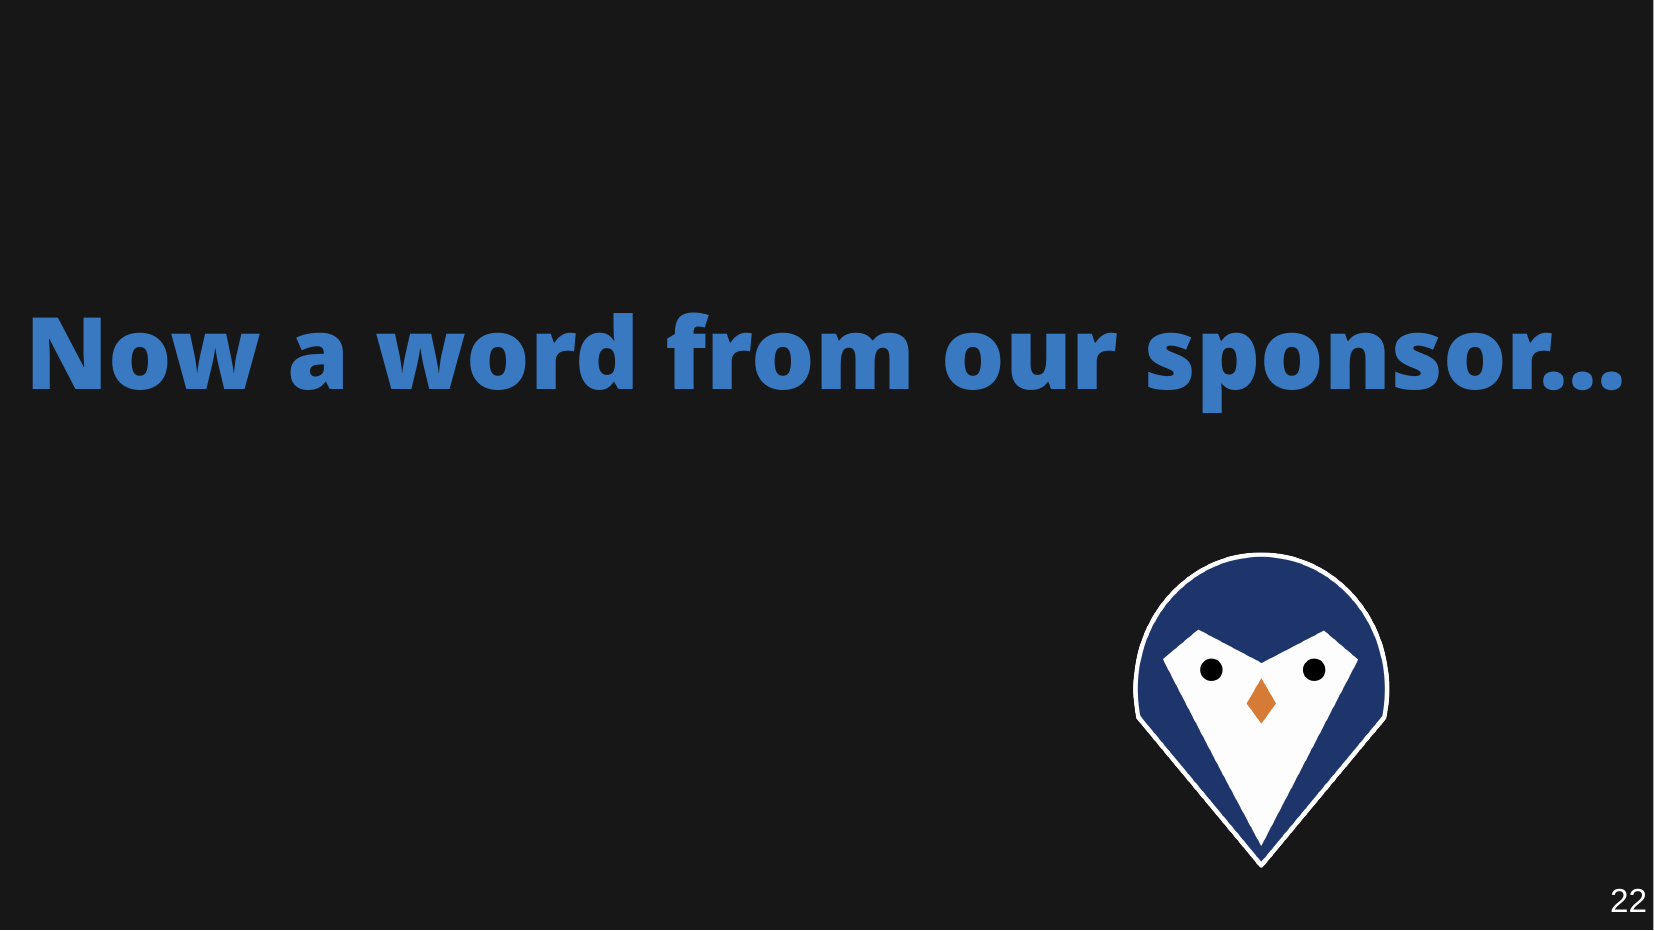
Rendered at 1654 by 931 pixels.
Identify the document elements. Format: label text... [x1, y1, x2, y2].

picture [962, 454, 1560, 931]
subtitle Now a word from our sponsor... [0, 0, 1654, 820]
text_box <number> [1595, 874, 1654, 931]
